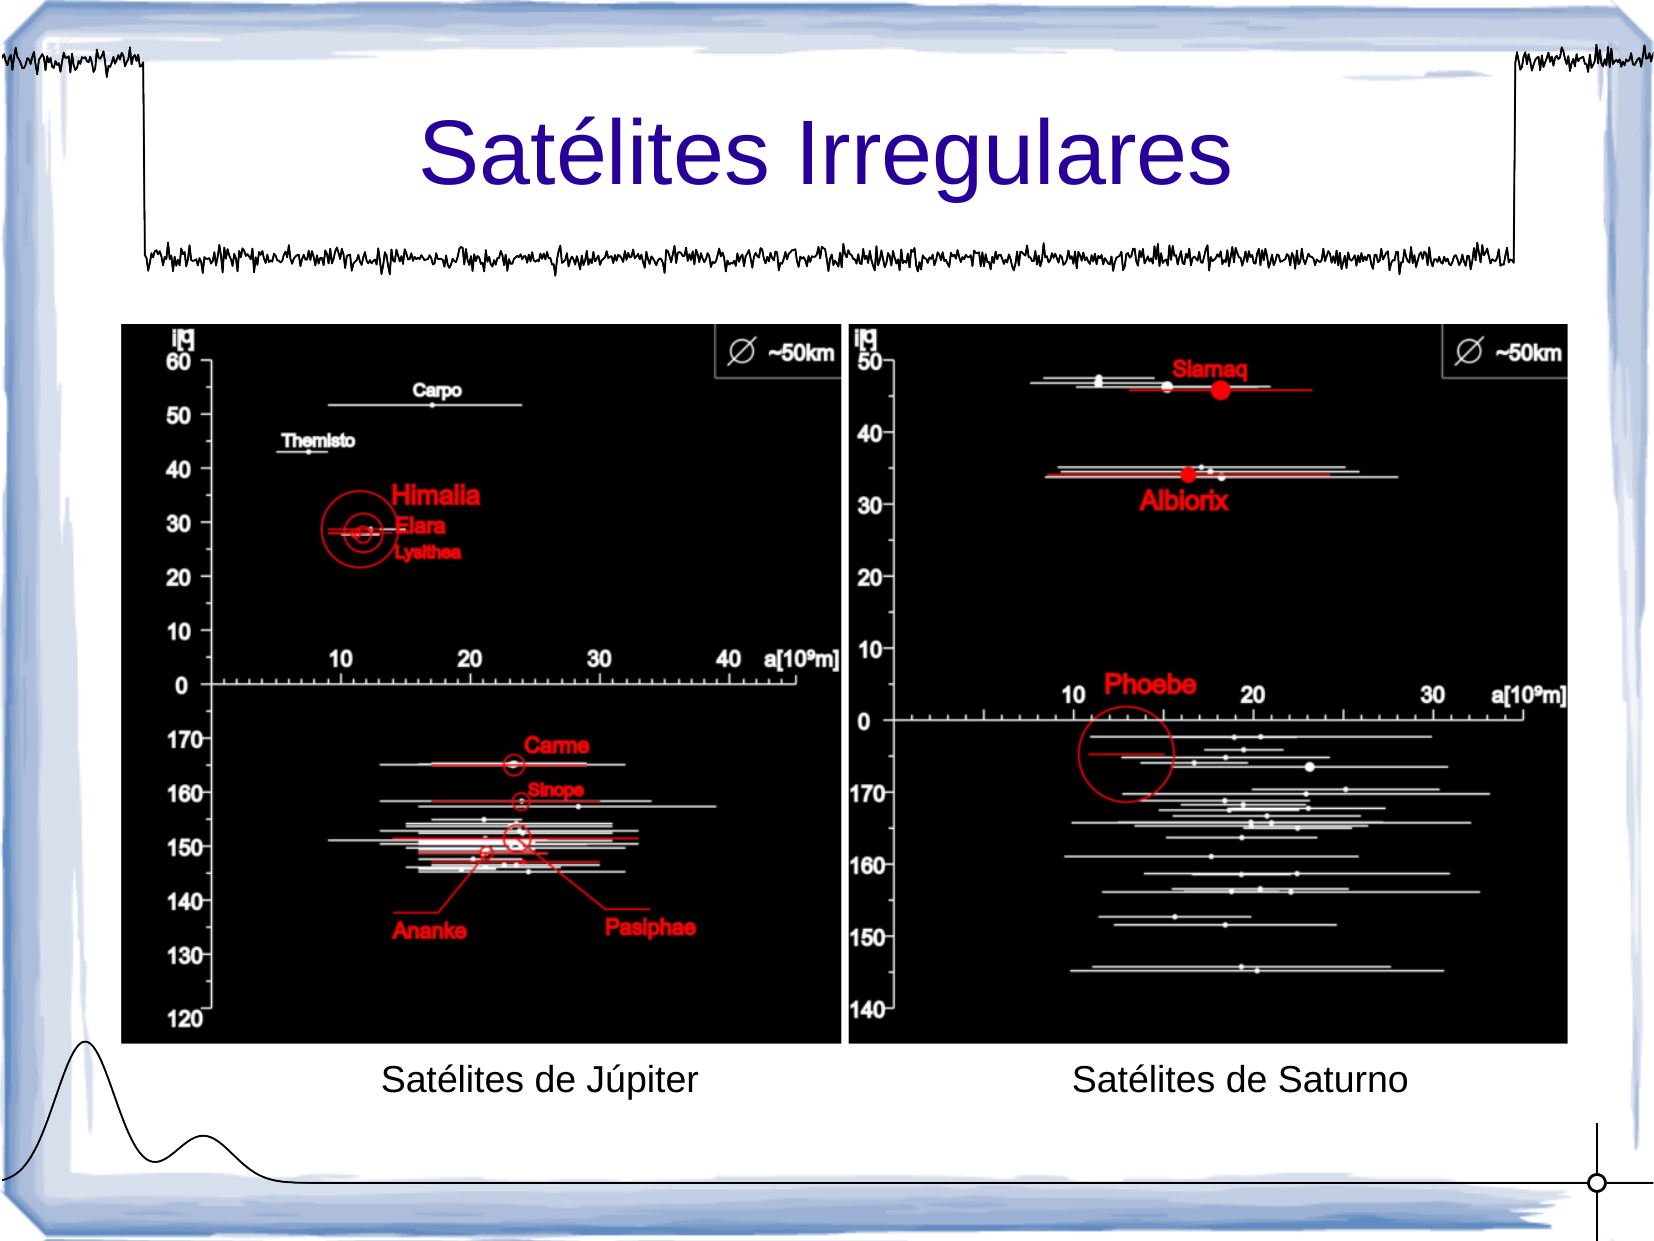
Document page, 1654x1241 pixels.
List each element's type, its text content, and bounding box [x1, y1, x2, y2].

text_box Satélites de Saturno [1057, 1051, 1424, 1108]
text_box Satélites de Júpiter [366, 1051, 715, 1108]
picture [0, 0, 1654, 1241]
